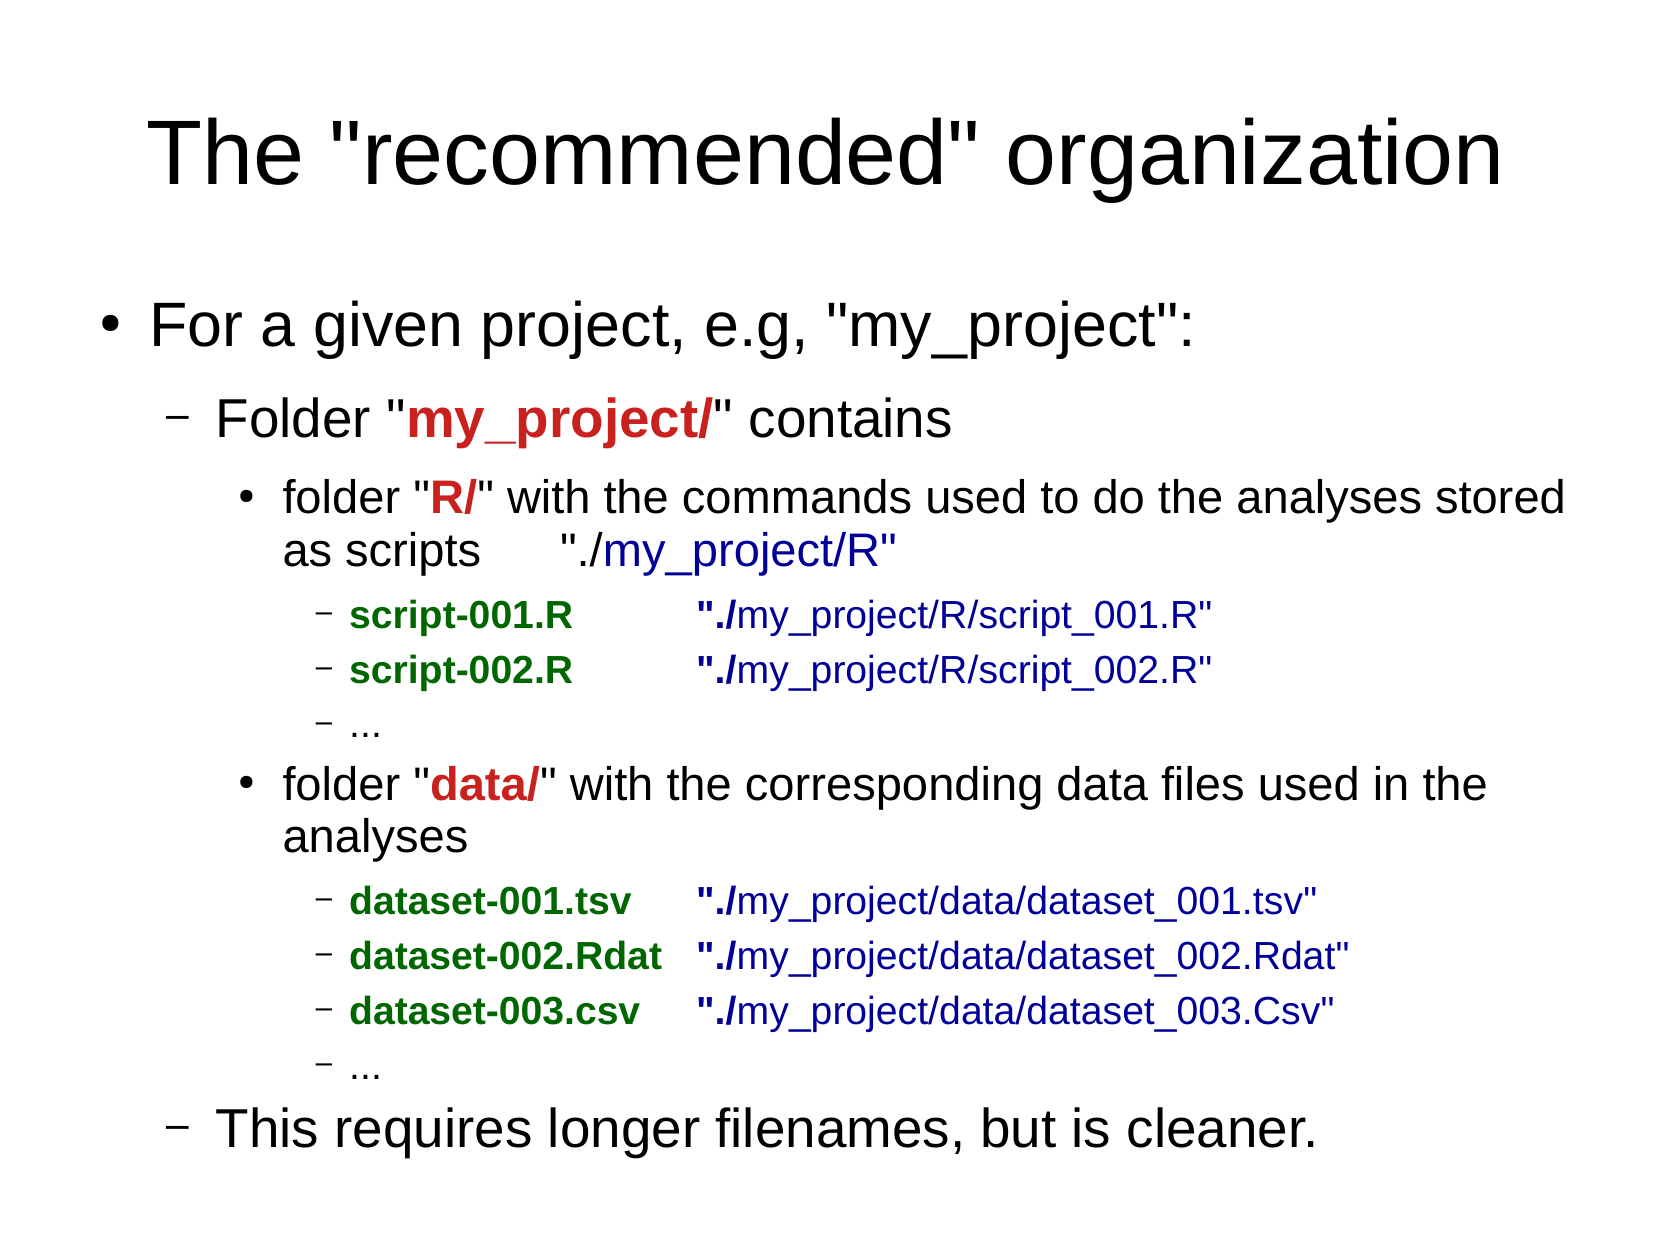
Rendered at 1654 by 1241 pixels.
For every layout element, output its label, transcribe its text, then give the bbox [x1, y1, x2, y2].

list For a given project, e.g, "my_project": Folder "my_project/" contains folder "R/" with the commands used to do the analyses stored as scripts "./my_project/R" script-001.R "./my_project/R/script_001.R" script-002.R "./my_project/R/script_002.R" ... folder "data/" with the corresponding data files used in the analyses dataset-001.tsv "./my_project/data/dataset_001.tsv" dataset-002.Rdat "./my_project/data/dataset_002.Rdat" dataset-003.csv "./my_project/data/dataset_003.Csv" ... This requires longer filenames, but is cleaner. [82, 290, 1571, 1170]
title The "recommended" organization [82, 49, 1571, 257]
